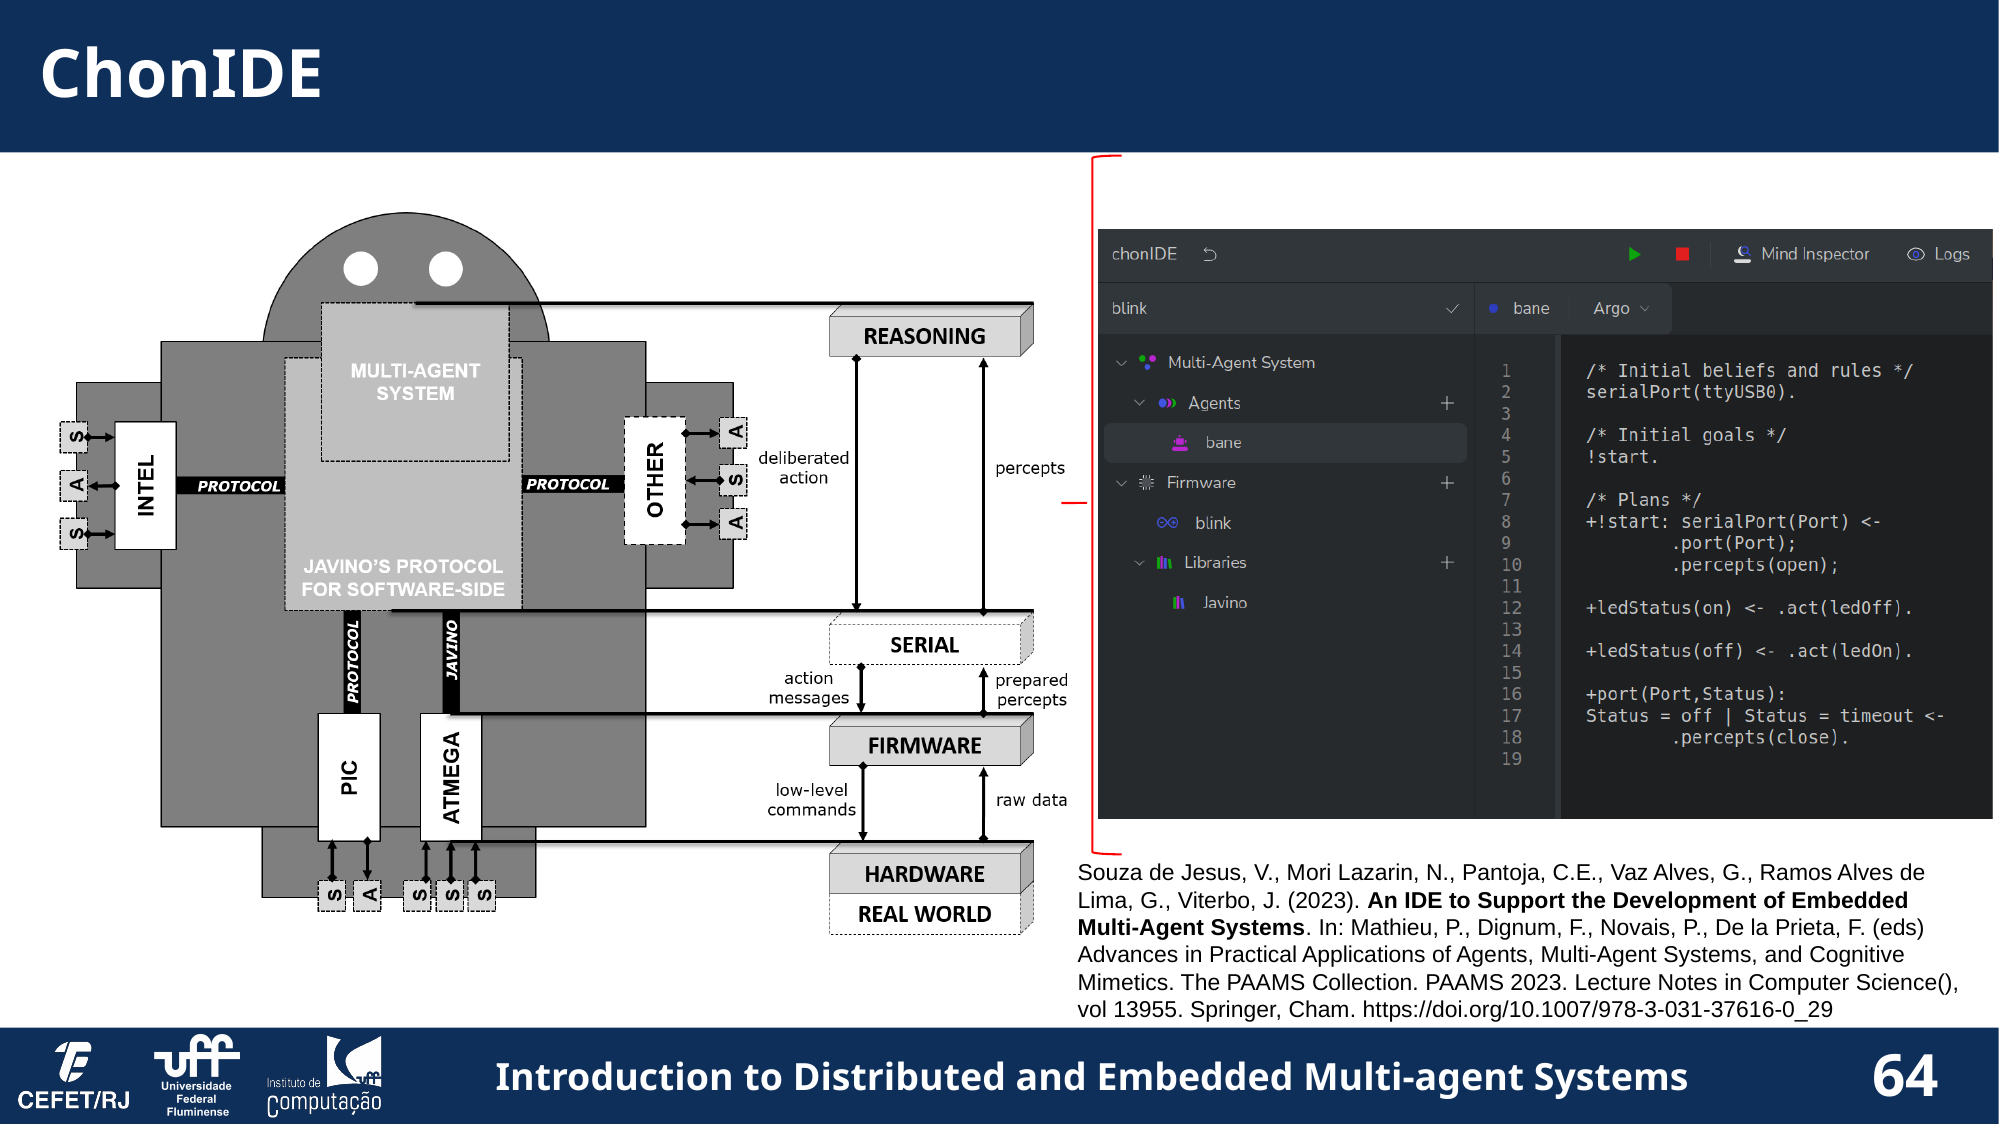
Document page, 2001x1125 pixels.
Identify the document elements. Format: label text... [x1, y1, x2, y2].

text_box Souza de Jesus, V., Mori Lazarin, N., Pantoja, C.E., Vaz Alves, G., Ramos Alves de Lima, G., Viterbo, J. (2023). An IDE to Support the Development of Embedded Multi-Agent Systems. In: Mathieu, P., Dignum, F., Novais, P., De la Prieta, F. (eds) Advances in Practical Applications of Agents, Multi-Agent Systems, and Cognitive Mimetics. The PAAMS Collection. PAAMS 2023. Lecture Notes in Computer Science(), vol 13955. Springer, Cham. https://doi.org/10.1007/978-3-031-37616-0_29 [1062, 850, 1977, 1030]
picture [18, 1021, 129, 1125]
picture [1098, 229, 1993, 819]
picture [265, 1033, 383, 1118]
picture [58, 212, 1091, 943]
text_box ChonIDE [25, 23, 1998, 116]
text_box [1092, 155, 1122, 850]
picture [153, 1033, 241, 1121]
